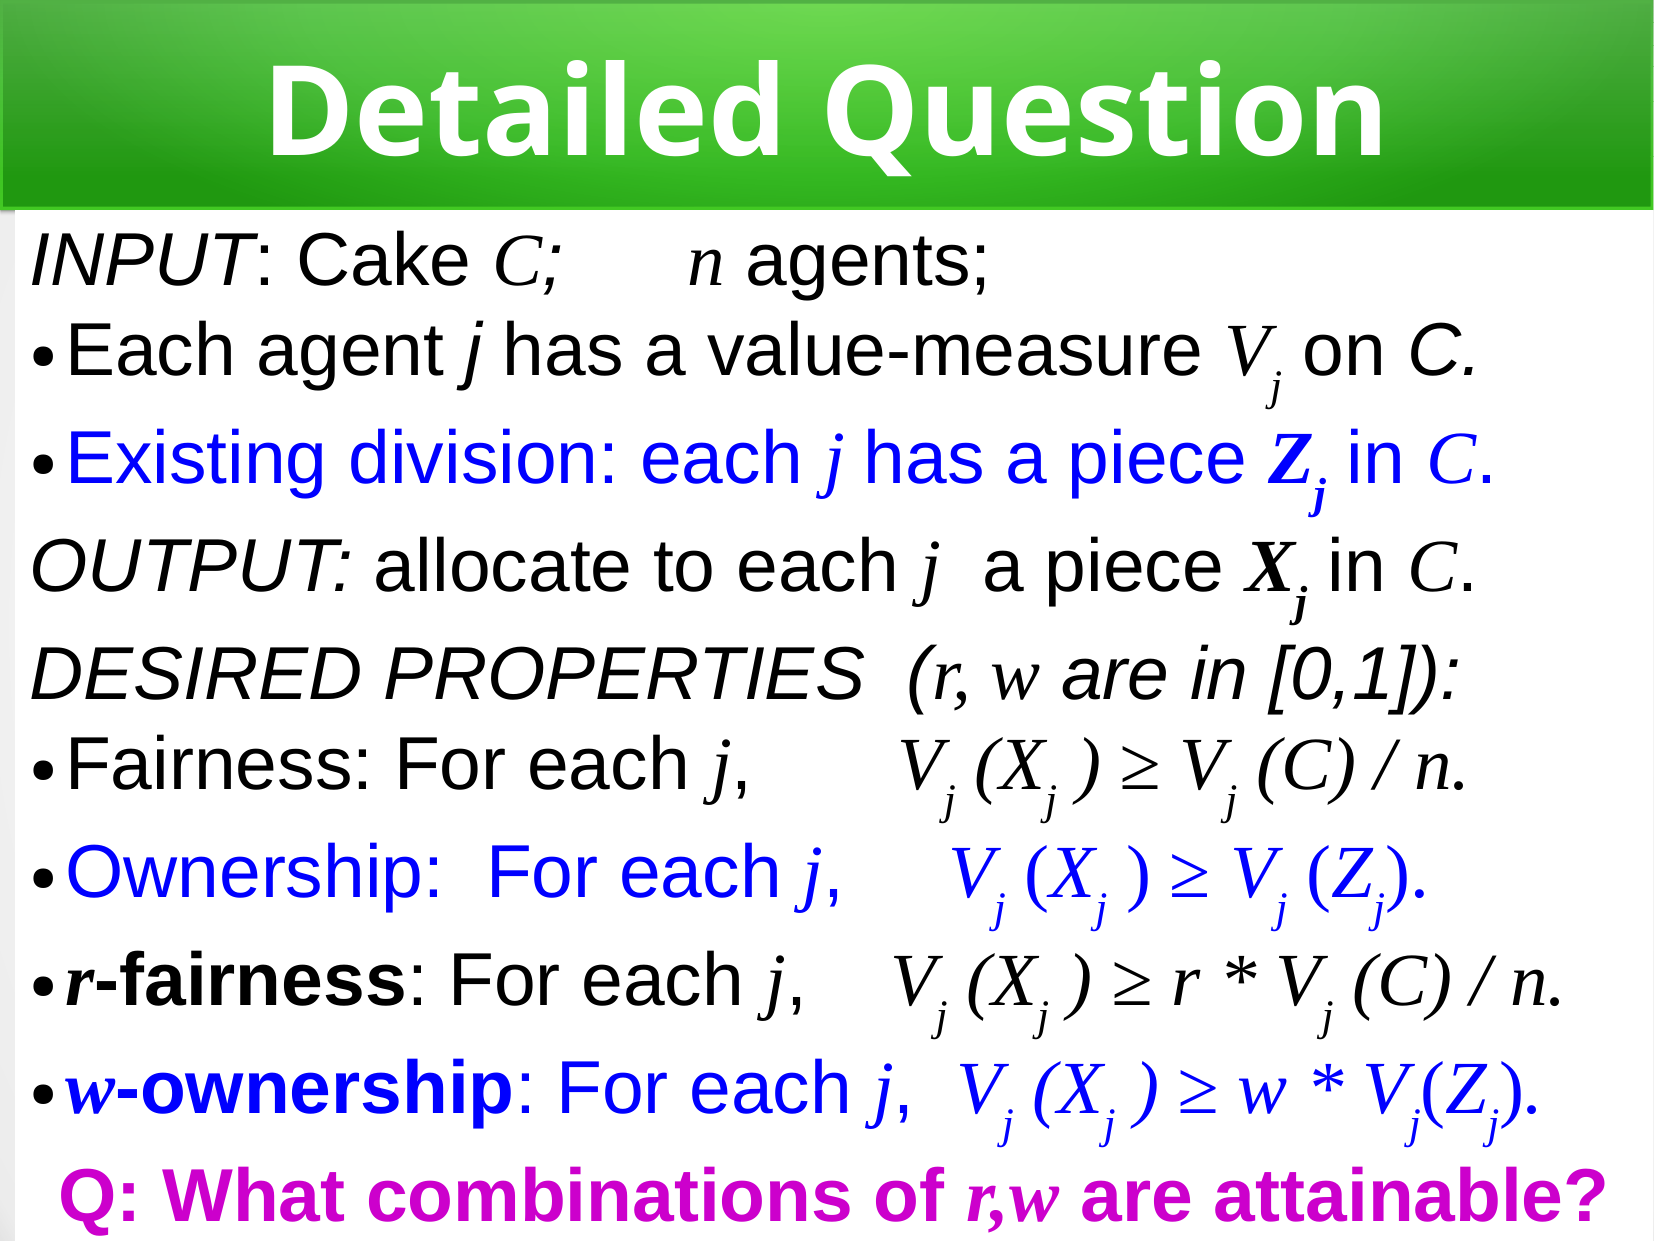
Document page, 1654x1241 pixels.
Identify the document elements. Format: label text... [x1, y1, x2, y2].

text_box INPUT: Cake C; n agents; Each agent j has a value-measure Vj on C. Existing division: each j has a piece Zj in C. OUTPUT: allocate to each j a piece Xj in C. DESIRED PROPERTIES (r, w are in [0,1]): Fairness: For each j, Vj (Xj ) ≥ Vj (C) / n. Ownership: For each j, Vj (Xj ) ≥ Vj (Zj). r-fairness: For each j, Vj (Xj ) ≥ r * Vj (C) / n. w-ownership: For each j, Vj (Xj ) ≥ w * Vj(Zj). Q: What combinations of r,w are attainable? [15, 210, 1654, 1241]
title Detailed Question [0, 2, 1654, 211]
